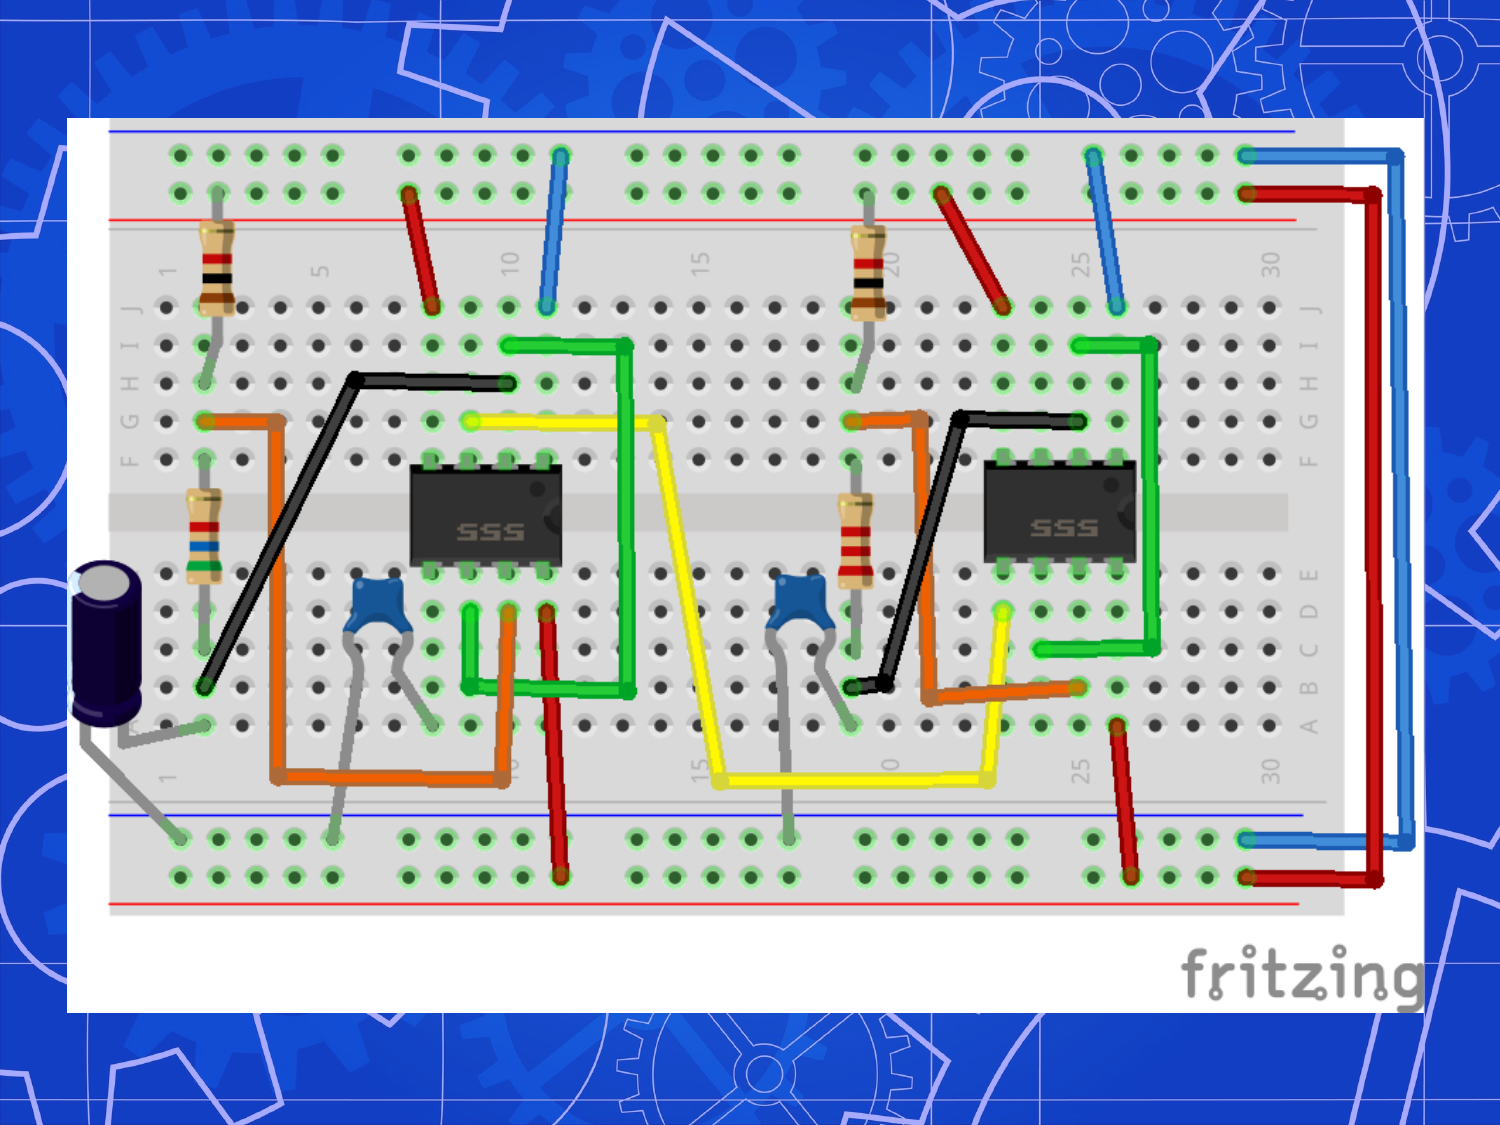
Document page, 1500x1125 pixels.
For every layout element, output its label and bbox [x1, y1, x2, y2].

picture [67, 118, 1430, 1014]
